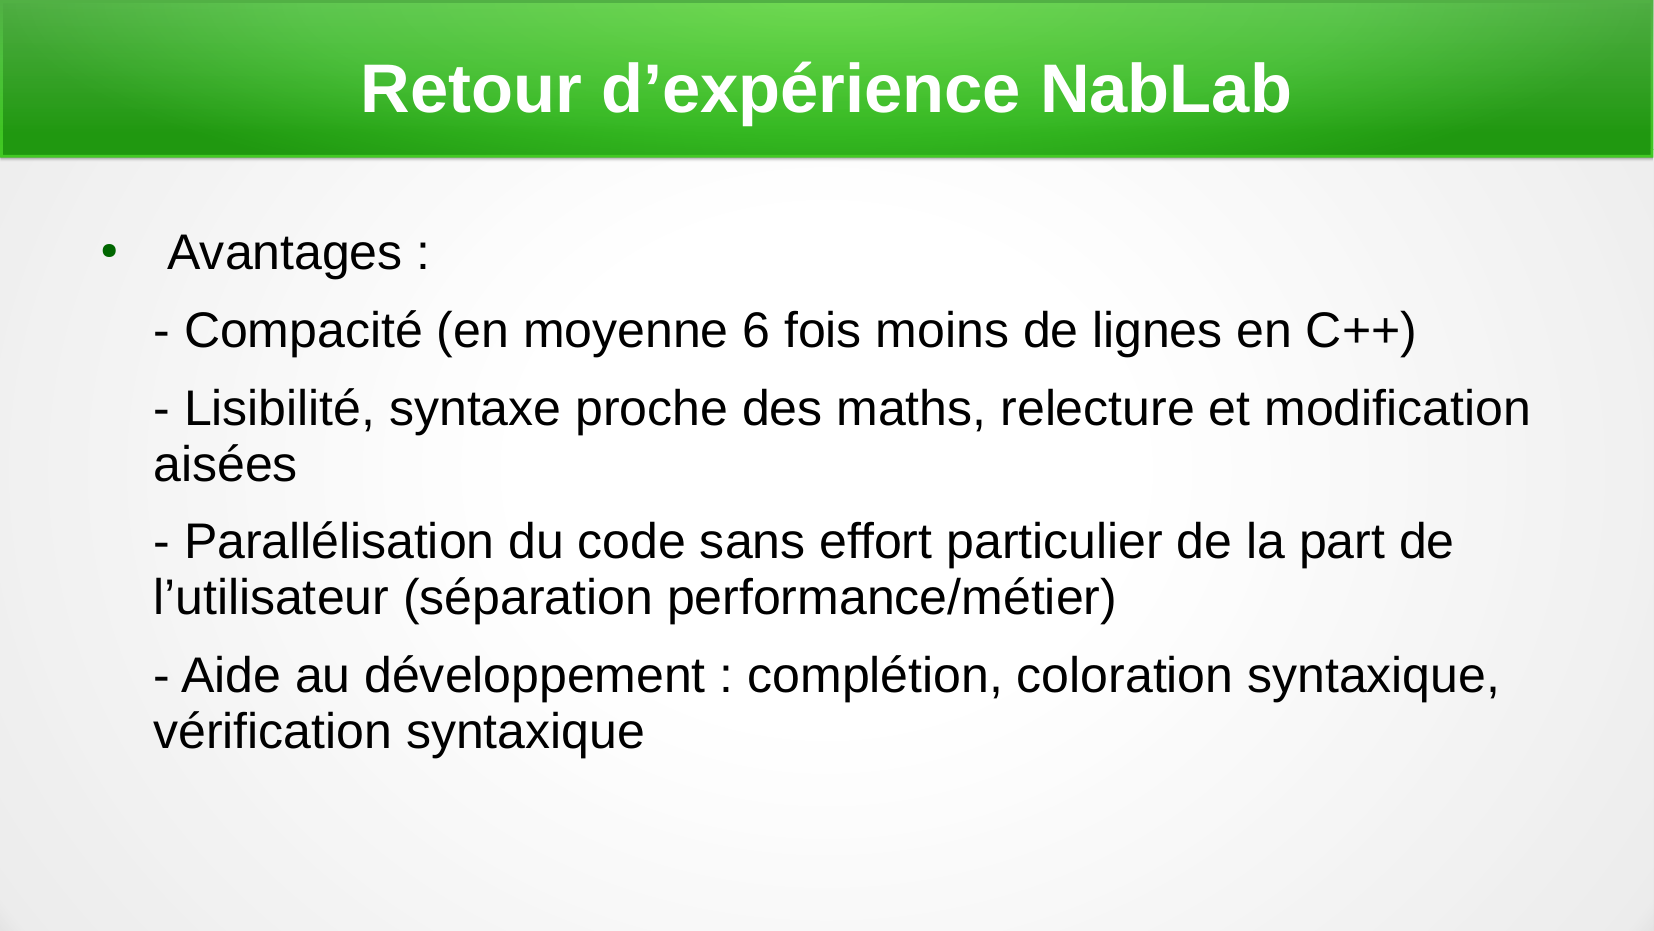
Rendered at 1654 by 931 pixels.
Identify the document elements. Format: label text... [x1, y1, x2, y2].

title Retour d’expérience NabLab [82, 35, 1571, 142]
list Avantages : - Compacité (en moyenne 6 fois moins de lignes en C++) - Lisibilité, syntaxe proche des maths, relecture et modification aisées - Parallélisation du code sans effort particulier de la part de l’utilisateur (séparation performance/métier) - Aide au développement : complétion, coloration syntaxique, vérification syntaxique [82, 224, 1571, 764]
